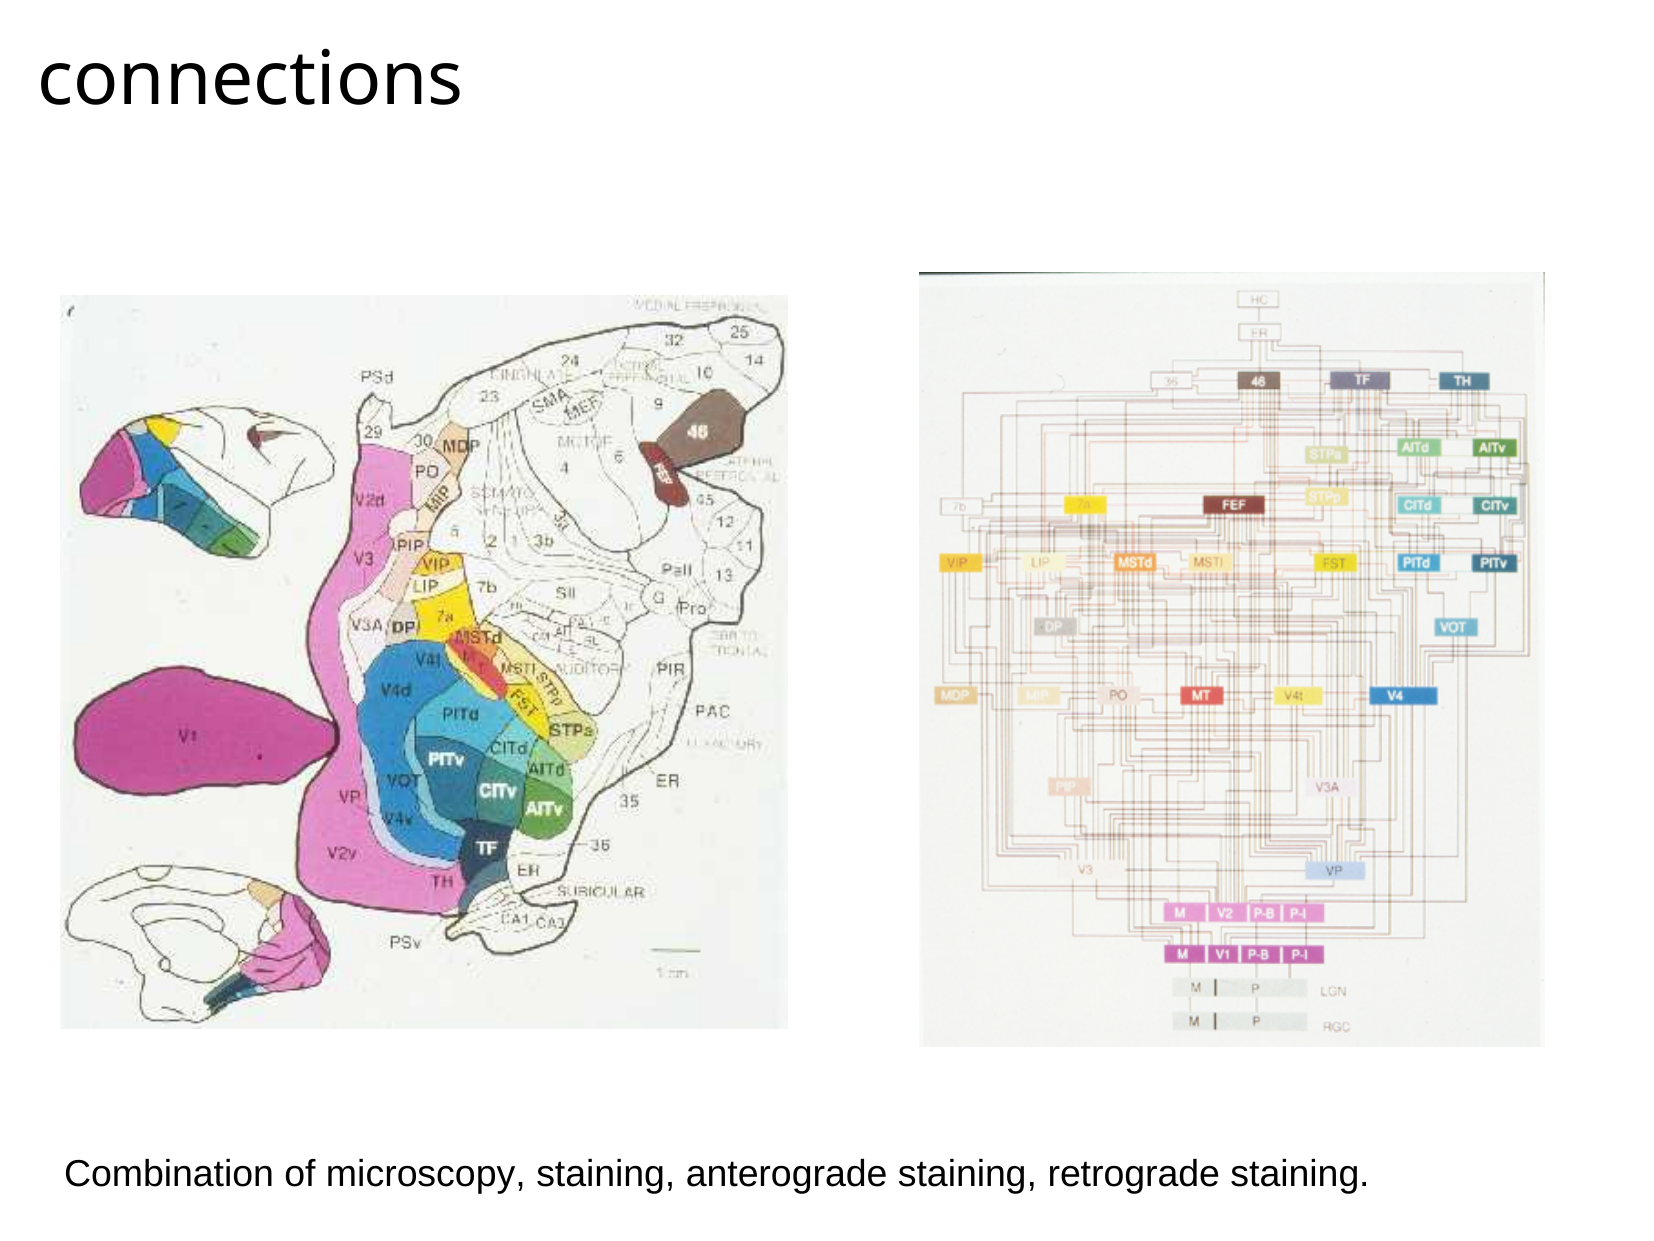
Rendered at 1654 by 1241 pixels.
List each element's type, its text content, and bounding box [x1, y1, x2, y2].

text_box Combination of microscopy, staining, anterograde staining, retrograde staining. [49, 1144, 1386, 1202]
picture [919, 272, 1545, 1047]
title connections [37, 0, 1613, 151]
picture [60, 295, 788, 1029]
